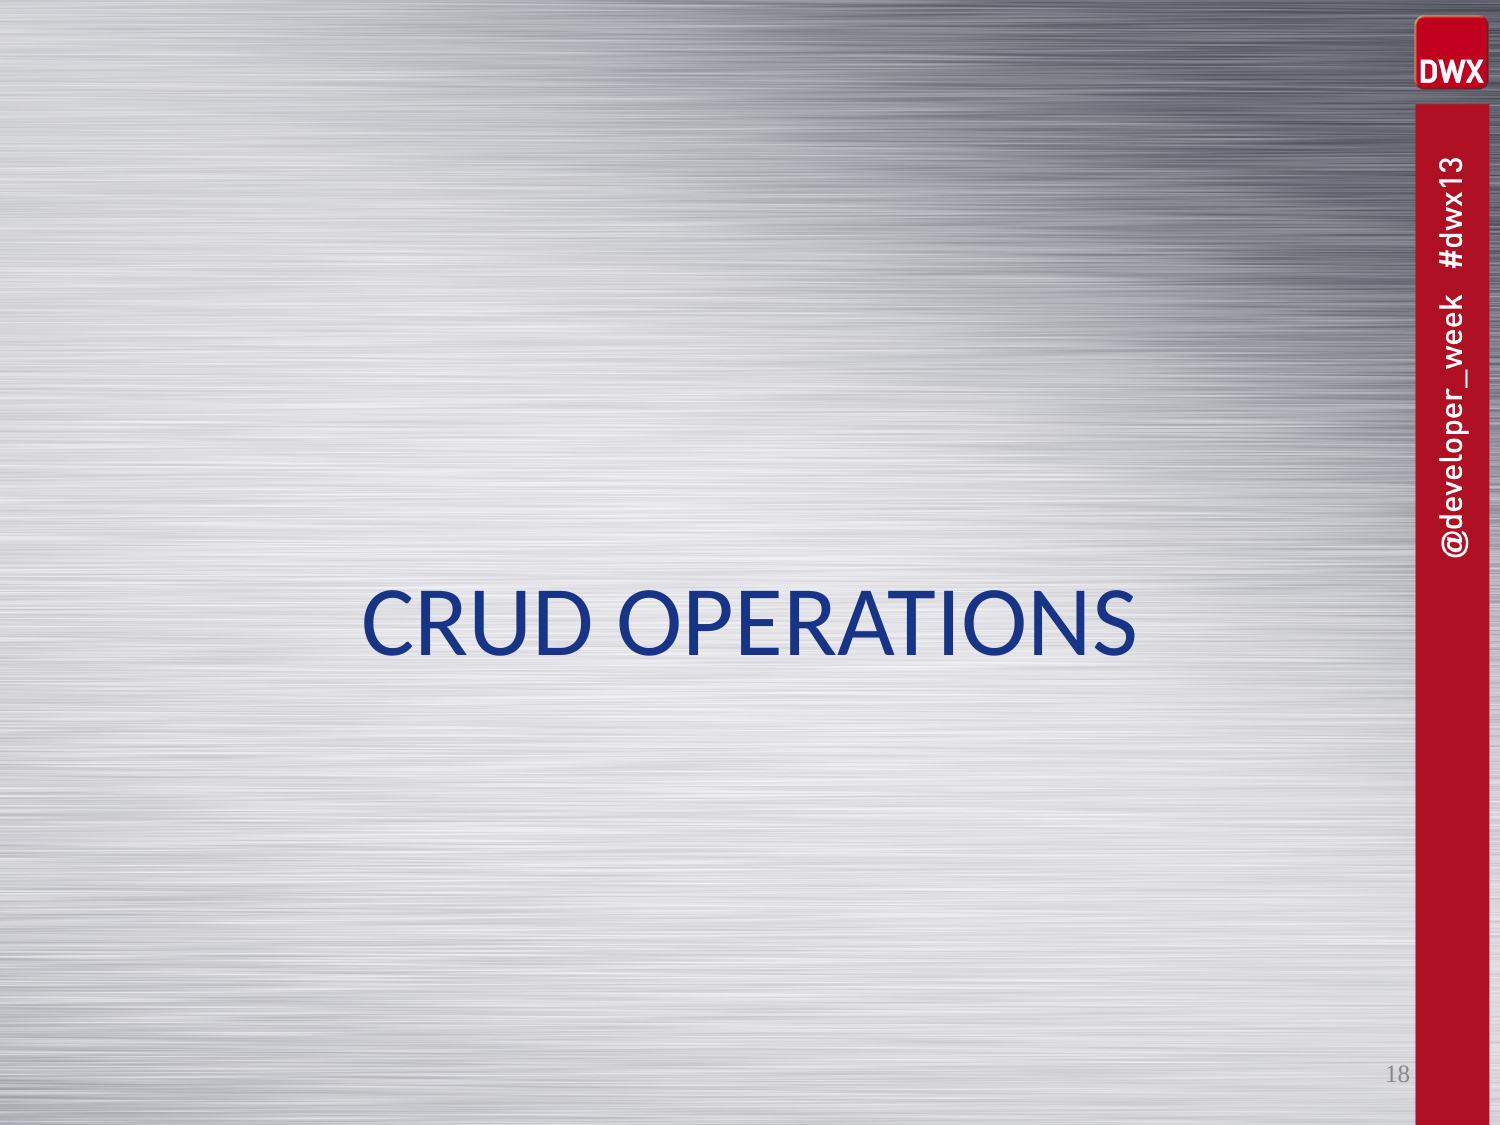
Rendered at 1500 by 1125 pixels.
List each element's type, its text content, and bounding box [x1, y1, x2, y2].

subtitle CRUD OPERATIONS [75, 240, 1426, 990]
picture [0, 0, 1500, 1125]
